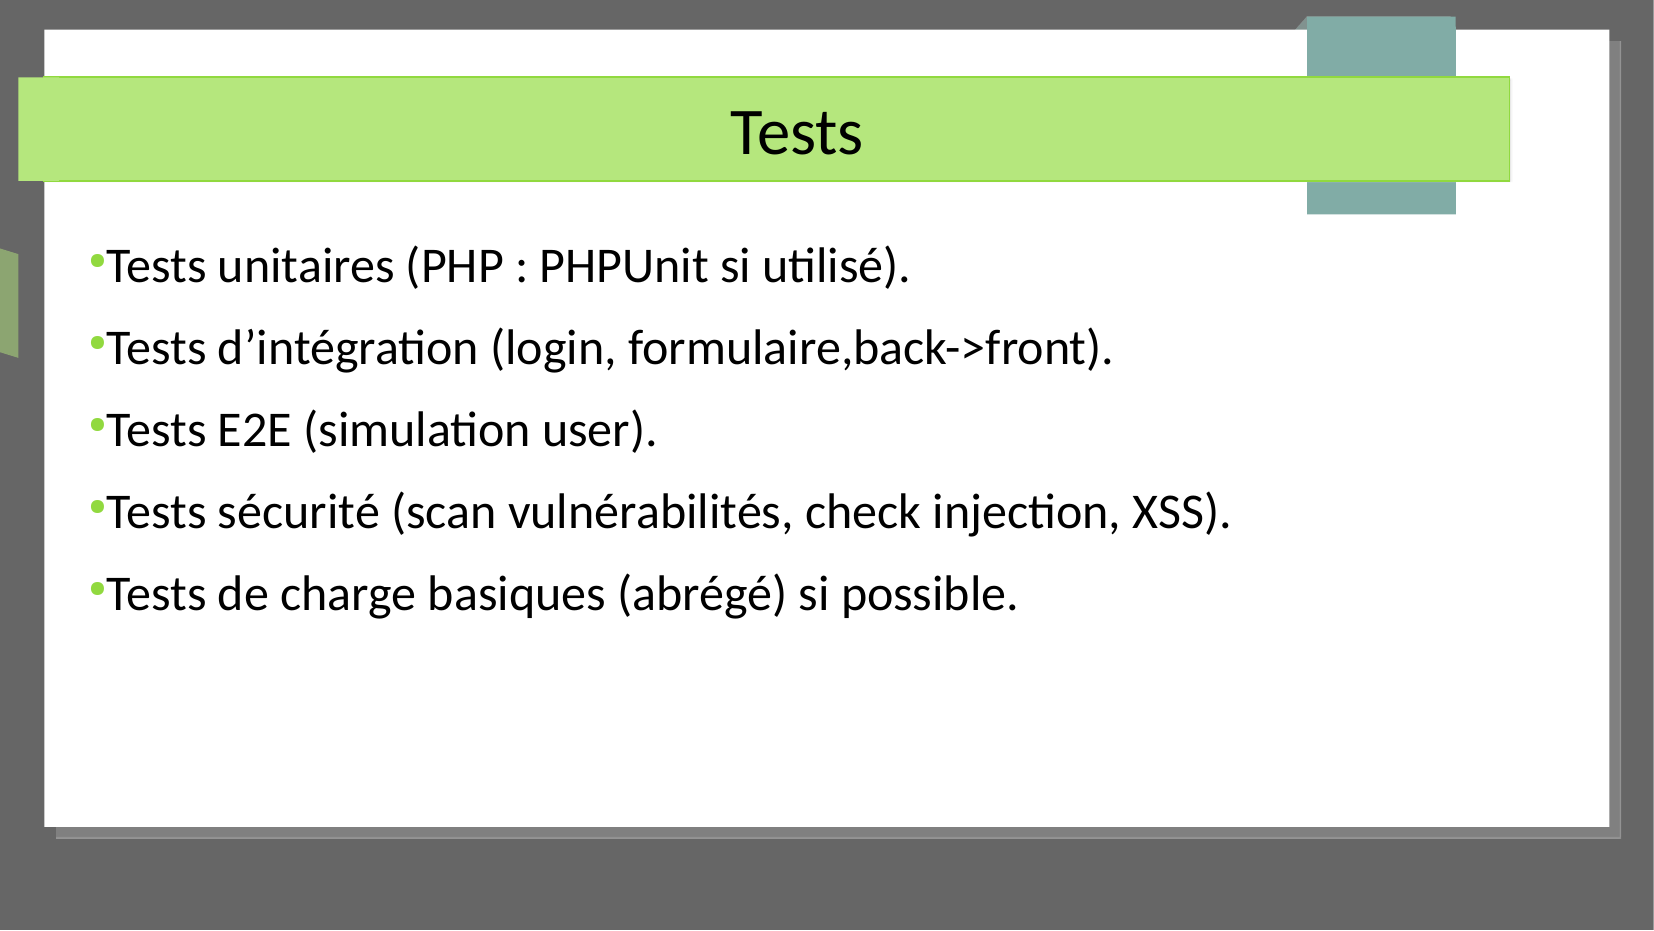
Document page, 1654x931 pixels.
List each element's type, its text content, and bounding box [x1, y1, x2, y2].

list Tests unitaires (PHP : PHPUnit si utilisé). Tests d’intégration (login, formulaire,back->front). Tests E2E (simulation user). Tests sécurité (scan vulnérabilités, check injection, XSS). Tests de charge basiques (abrégé) si possible. [88, 232, 1565, 797]
title Tests [88, 76, 1506, 180]
